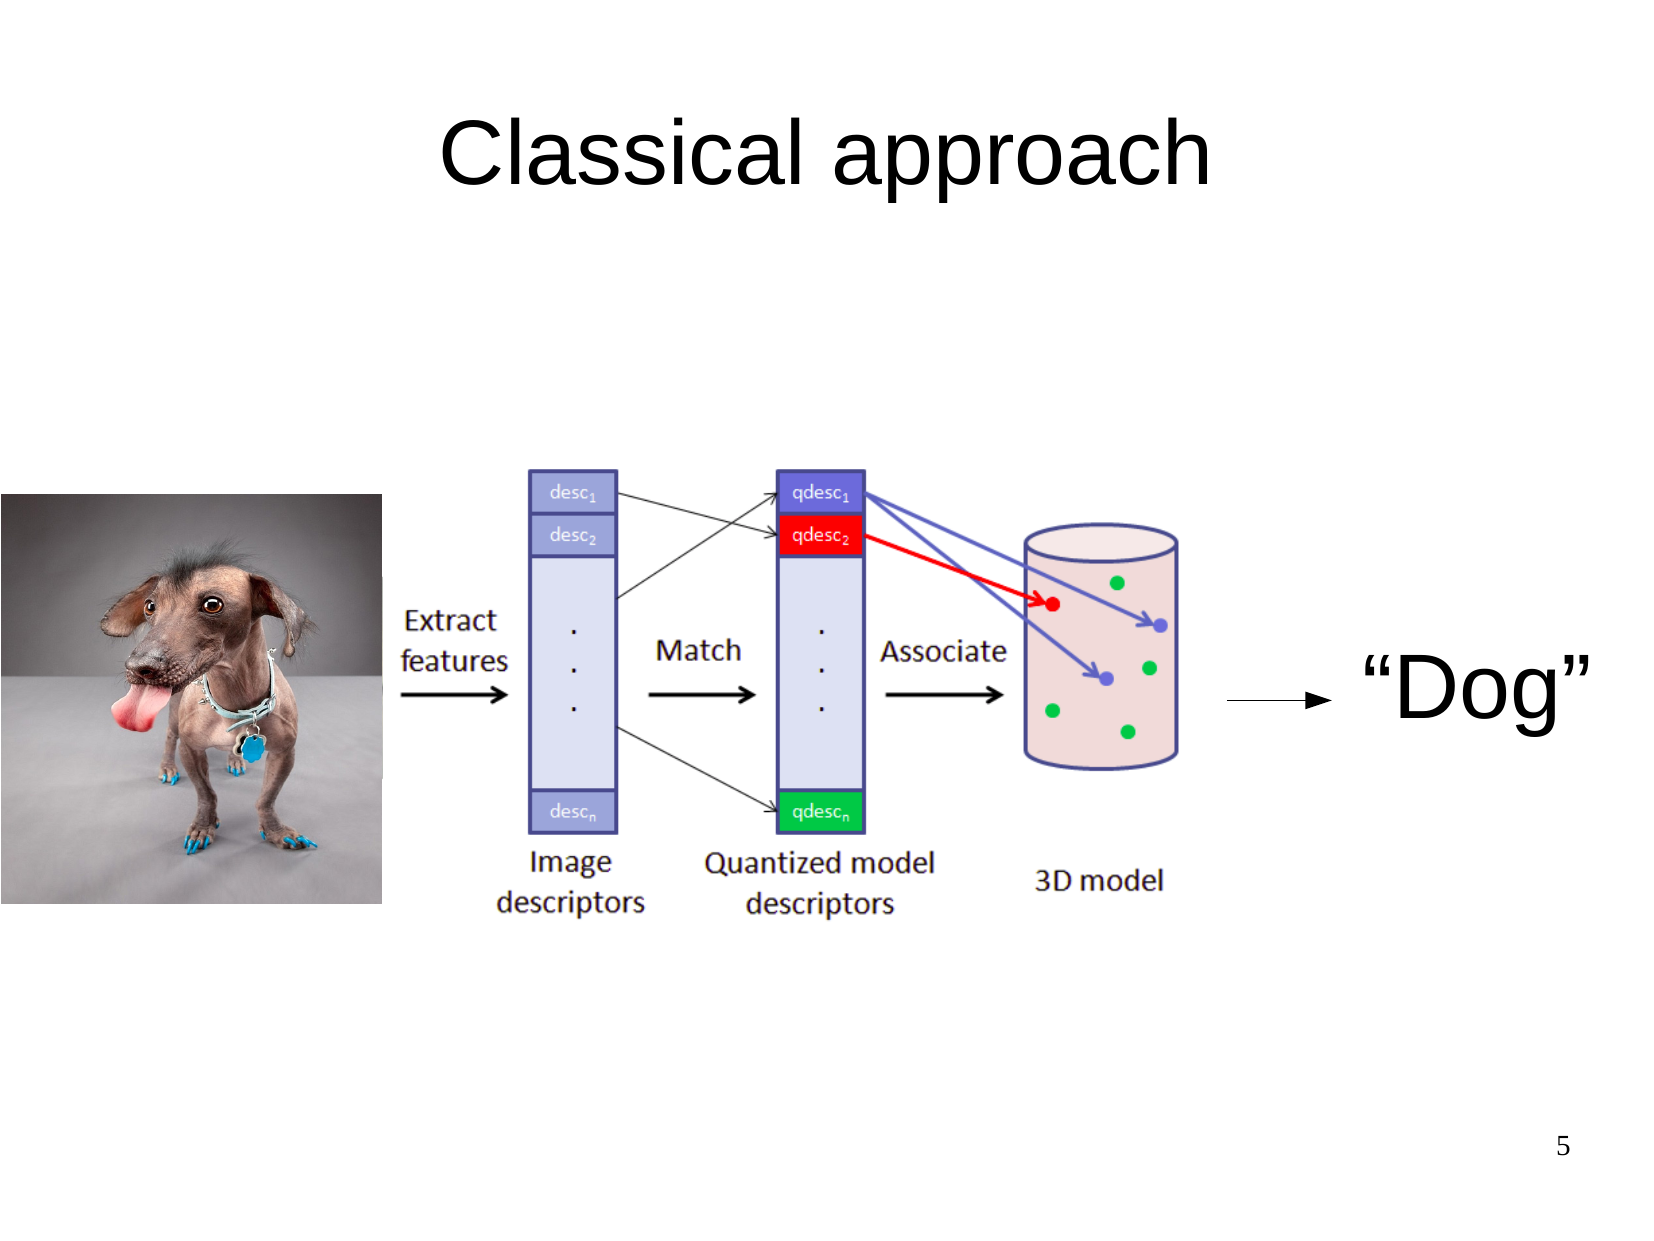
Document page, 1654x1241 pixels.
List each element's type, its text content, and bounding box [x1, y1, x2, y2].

title Classical approach [82, 49, 1571, 257]
text_box “Dog” [1202, 635, 1654, 739]
picture [1, 468, 1180, 932]
